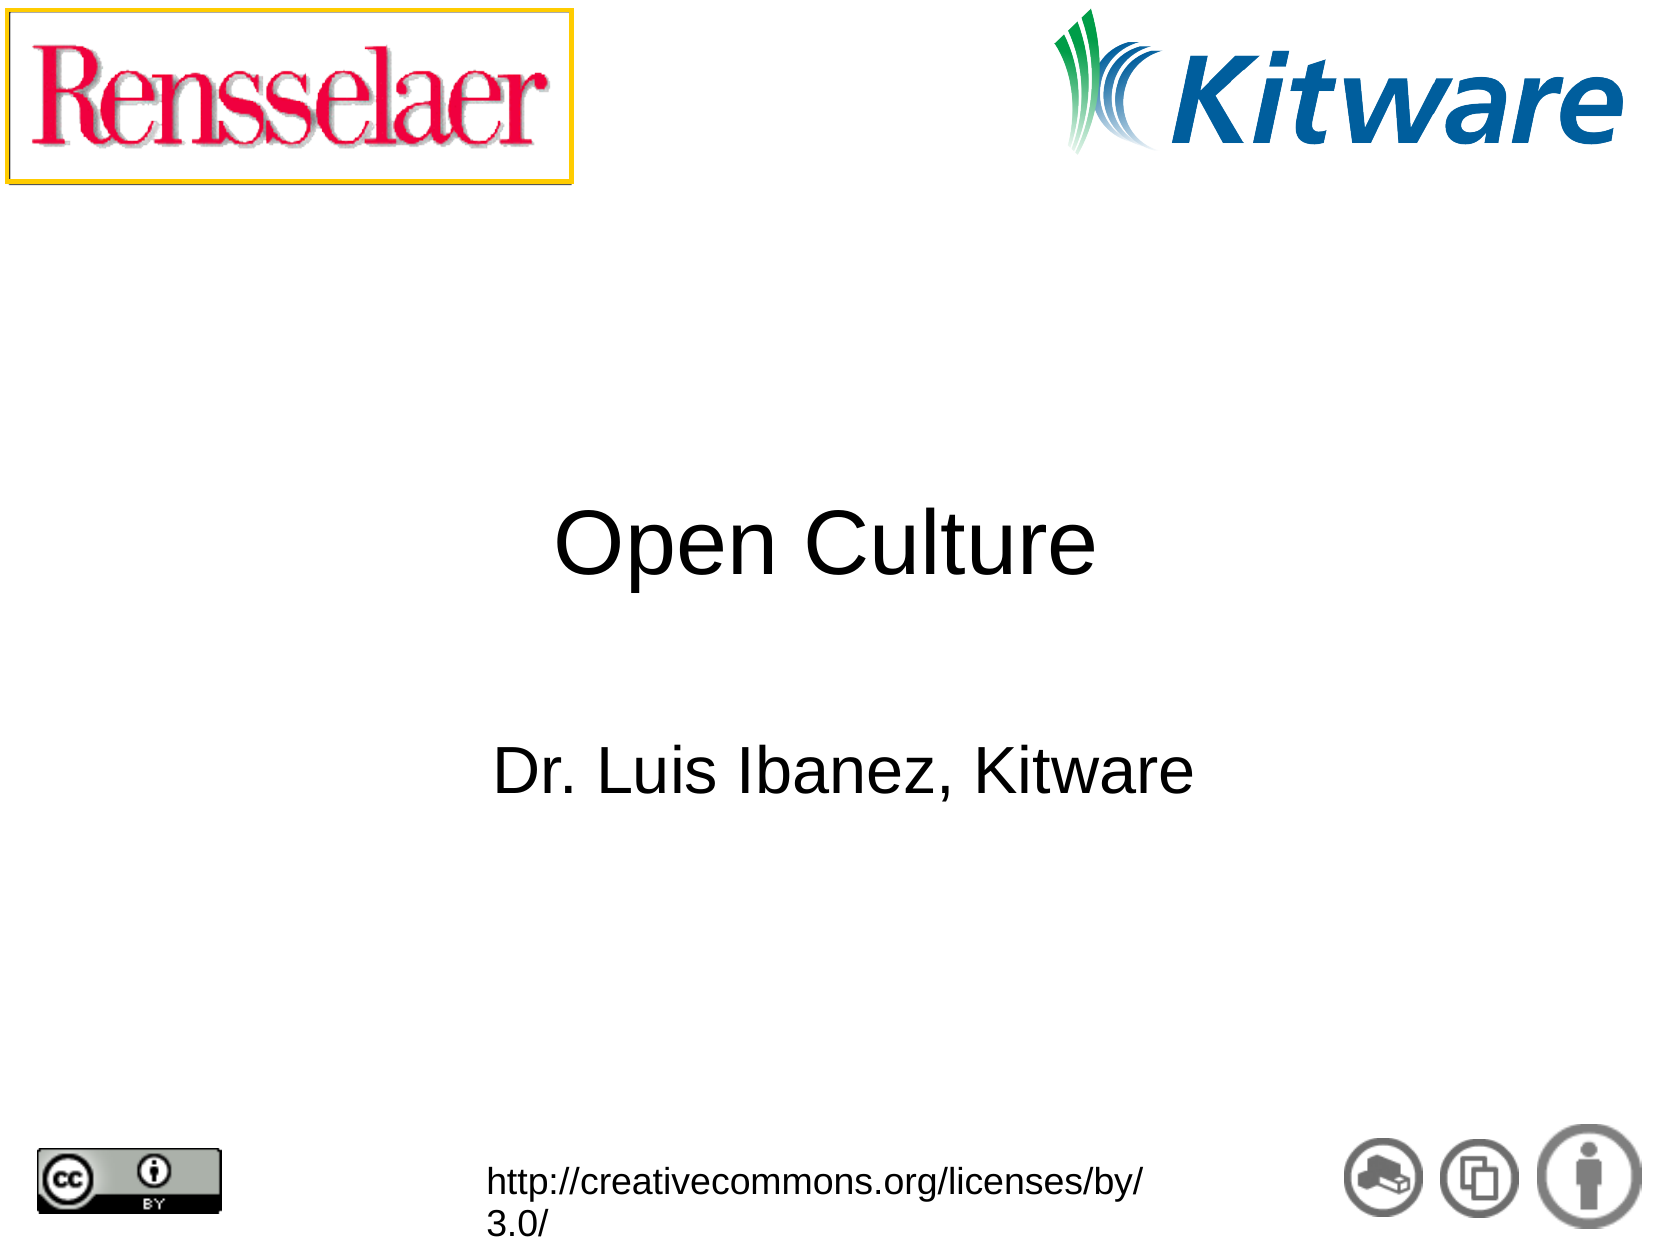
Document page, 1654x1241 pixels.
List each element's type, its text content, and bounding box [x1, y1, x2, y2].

text_box http://creativecommons.org/licenses/by/3.0/ [471, 1152, 1221, 1210]
subtitle Dr. Luis Ibanez, Kitware [82, 669, 1571, 871]
title Open Culture [82, 446, 1571, 639]
picture [37, 1148, 222, 1214]
picture [1537, 1124, 1642, 1230]
picture [2, 6, 572, 190]
picture [1344, 1138, 1423, 1217]
picture [1054, 8, 1623, 155]
picture [1440, 1139, 1519, 1218]
picture [9, 12, 569, 179]
